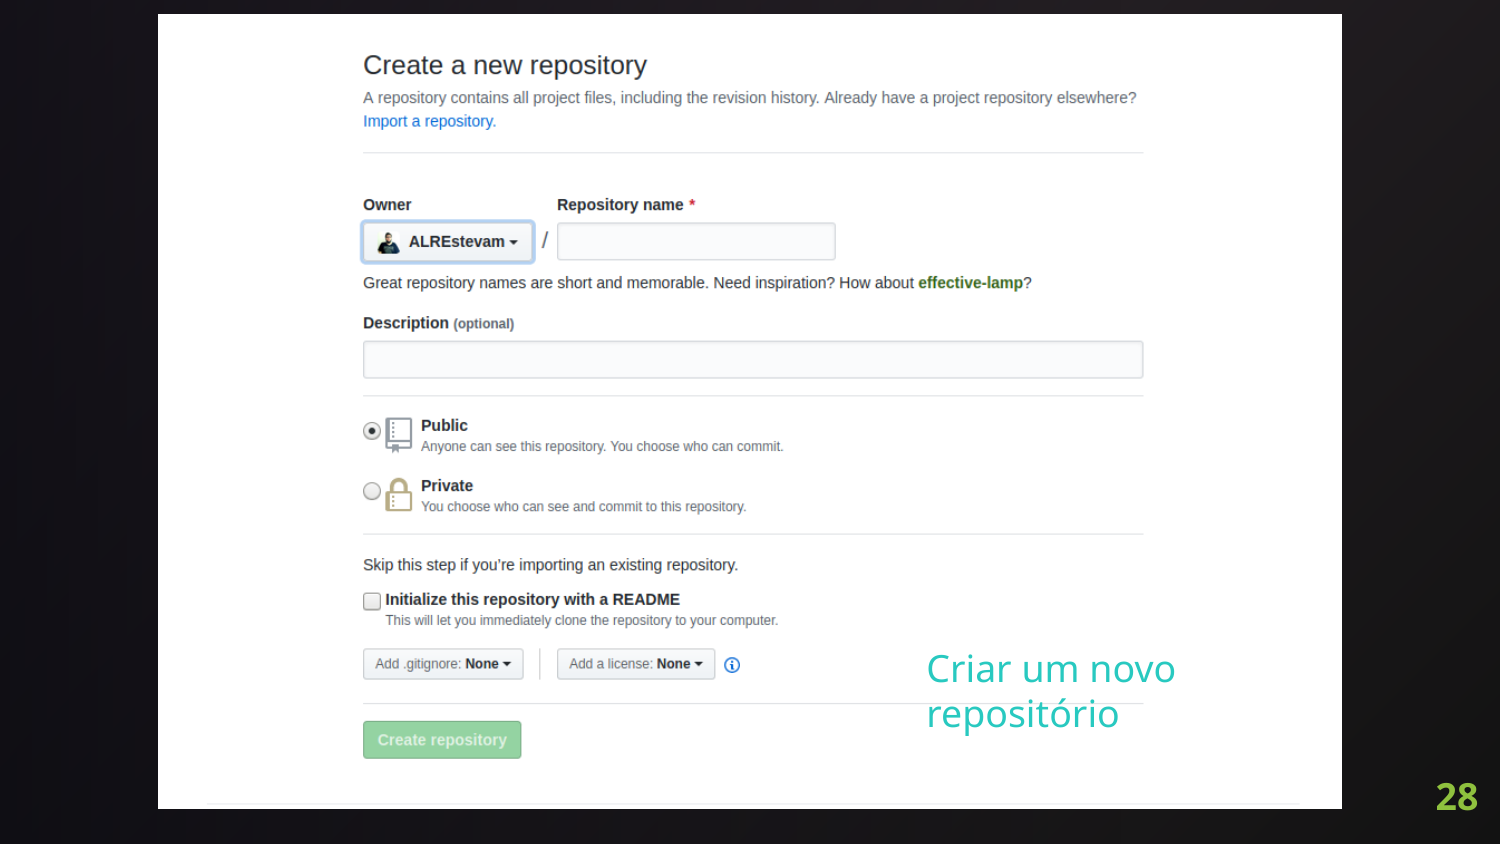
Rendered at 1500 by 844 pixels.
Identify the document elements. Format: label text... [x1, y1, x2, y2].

text_box Criar um novo repositório [911, 630, 1331, 753]
slide_number <number> [1407, 752, 1494, 844]
picture [158, 14, 1342, 809]
